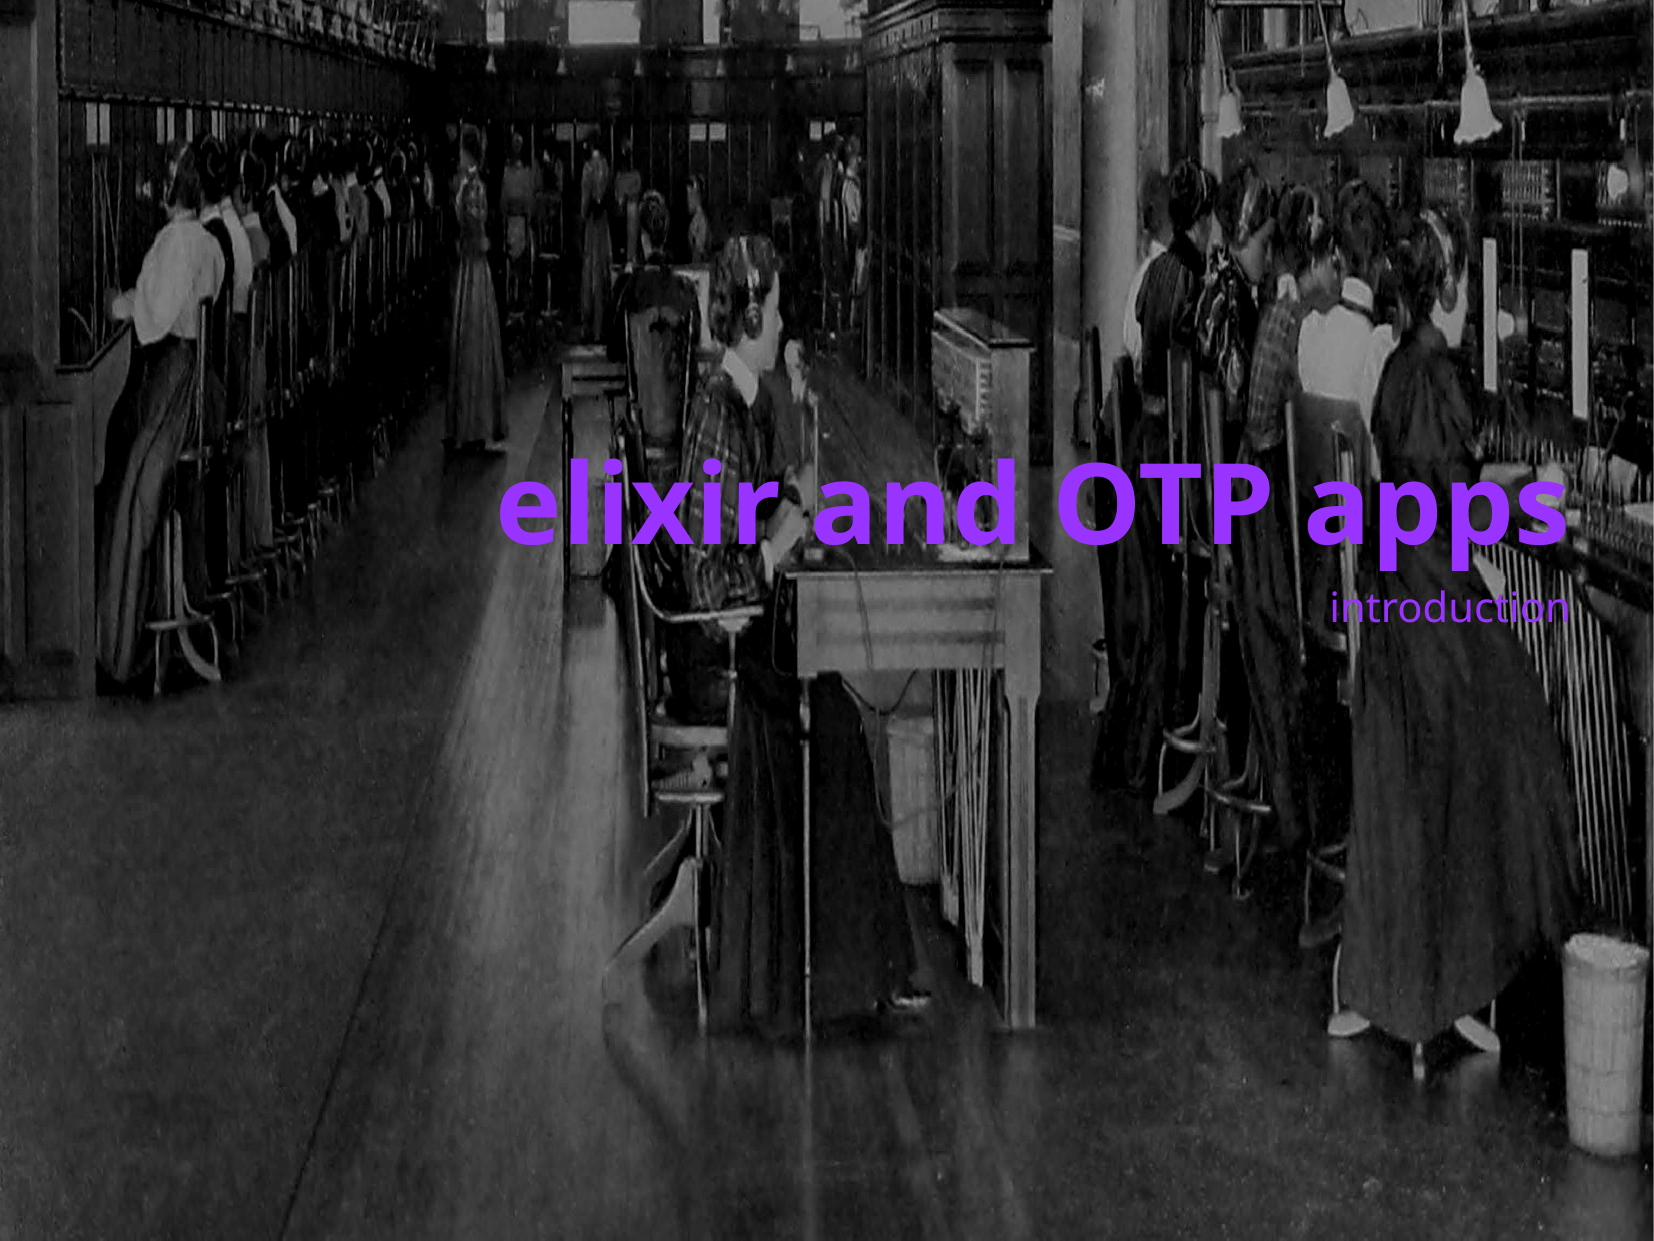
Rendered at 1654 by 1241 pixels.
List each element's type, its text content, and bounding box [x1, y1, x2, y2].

picture [0, 0, 1654, 1241]
subtitle elixir and OTP apps introduction [82, 49, 1571, 1010]
